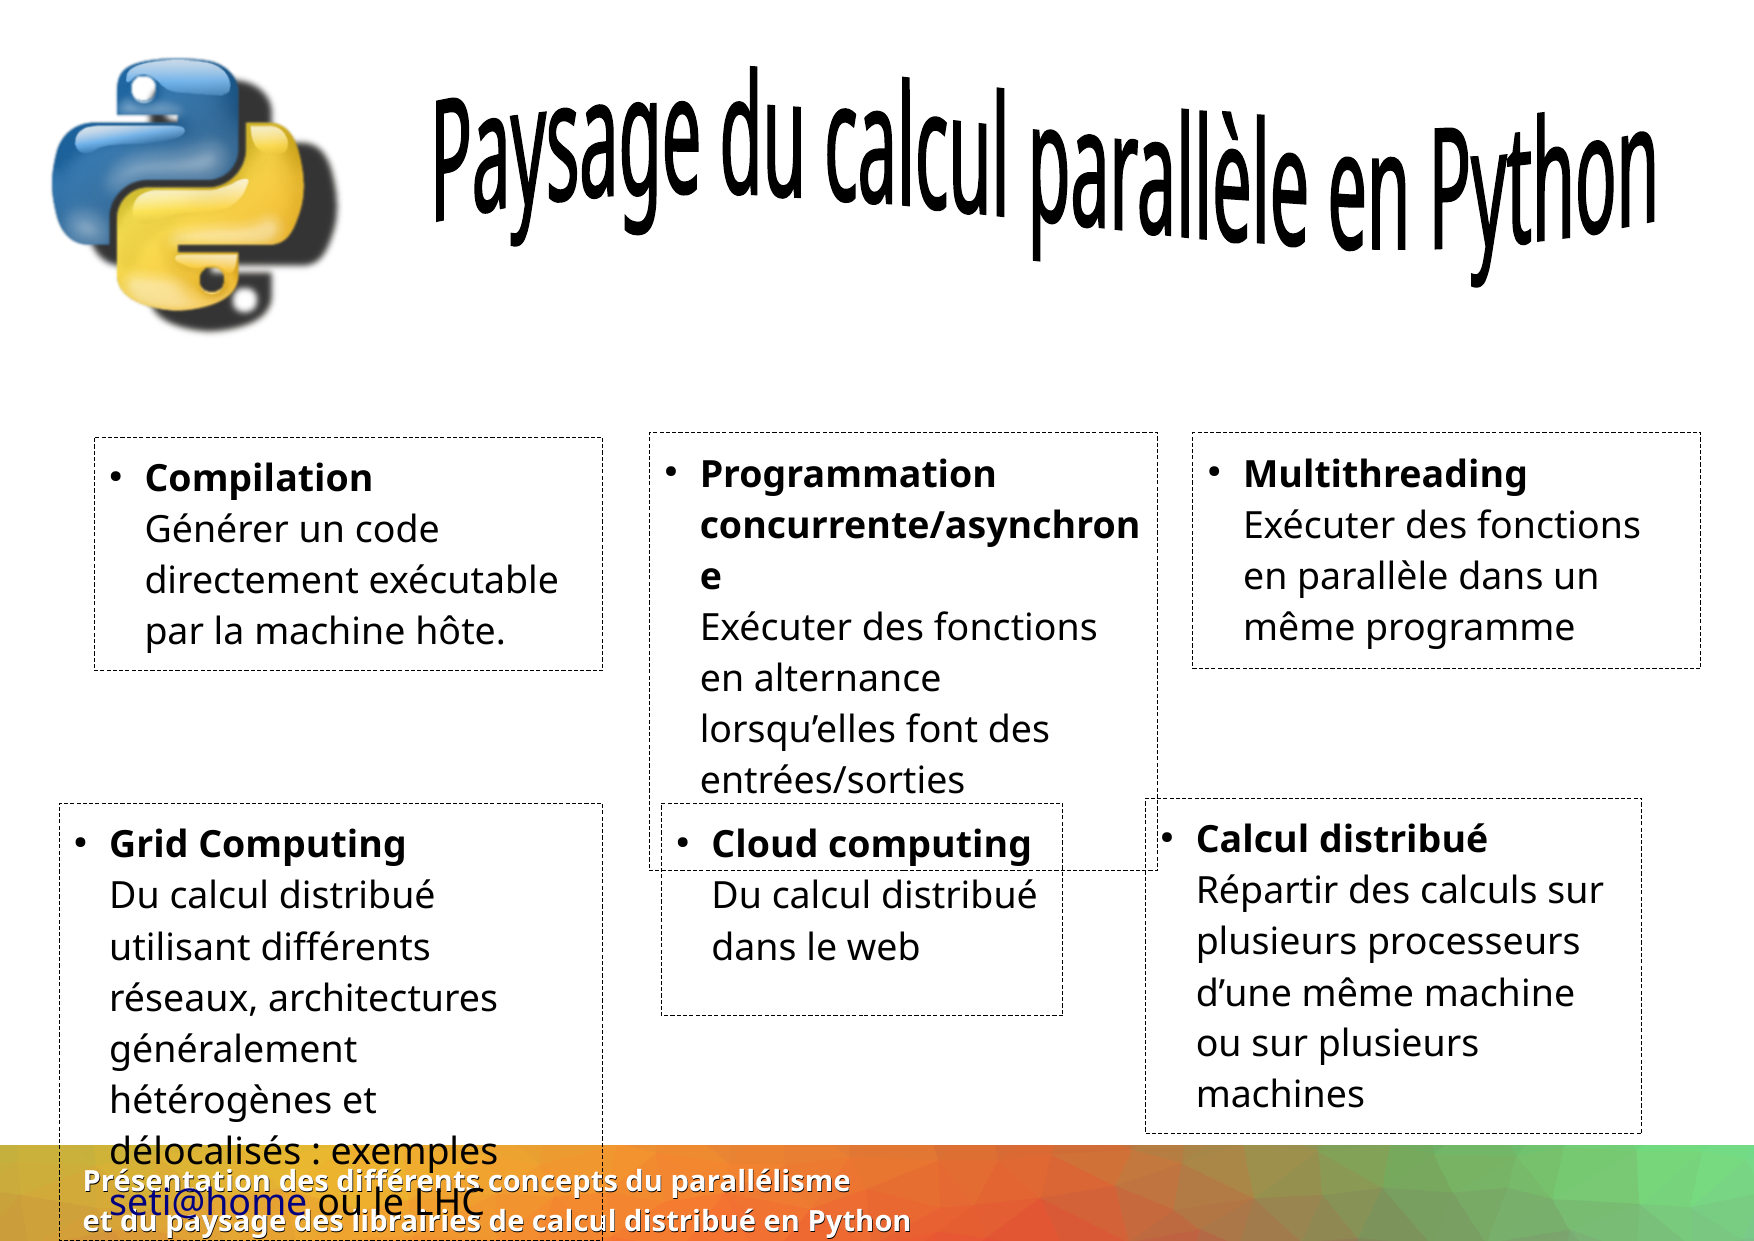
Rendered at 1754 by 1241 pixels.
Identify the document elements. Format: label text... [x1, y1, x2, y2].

text_box Compilation Générer un code directement exécutable par la machine hôte. [94, 437, 603, 650]
text_box Paysage du calcul parallèle en Python [1140, 142, 1171, 236]
text_box Paysage du calcul parallèle en Python [1435, 128, 1468, 249]
text_box Paysage du calcul parallèle en Python [622, 102, 656, 235]
text_box Grid Computing Du calcul distribué utilisant différents réseaux, architectures généralement hétérogènes et délocalisés : exemples seti@home ou le LHC [59, 803, 603, 1128]
text_box Paysage du calcul parallèle en Python [828, 108, 856, 203]
picture [35, 47, 356, 343]
text_box Paysage du calcul parallèle en Python [1372, 157, 1405, 250]
text_box Paysage du calcul parallèle en Python [1115, 139, 1138, 230]
text_box Paysage du calcul parallèle en Python [549, 108, 577, 203]
text_box Paysage du calcul parallèle en Python [953, 120, 986, 215]
text_box Calcul distribué Répartir des calculs sur plusieurs processeurs d’une même machine ou sur plusieurs machines [1145, 798, 1642, 1123]
text_box Paysage du calcul parallèle en Python [768, 105, 801, 199]
text_box Paysage du calcul parallèle en Python [1073, 134, 1104, 228]
text_box Paysage du calcul parallèle en Python [437, 98, 469, 222]
text_box Multithreading Exécuter des fonctions en parallèle dans un même programme [1192, 432, 1701, 669]
text_box Paysage du calcul parallèle en Python [1578, 140, 1613, 235]
picture [432, 1146, 444, 1162]
text_box Cloud computing Du calcul distribué dans le web [661, 803, 1063, 1016]
picture [168, 1146, 180, 1162]
text_box Paysage du calcul parallèle en Python [723, 66, 757, 196]
picture [208, 1154, 218, 1162]
text_box Paysage du calcul parallèle en Python [582, 105, 613, 199]
text_box Paysage du calcul parallèle en Python [1331, 157, 1364, 251]
picture [0, 1145, 1754, 1241]
text_box Paysage du calcul parallèle en Python [1622, 132, 1654, 228]
text_box Paysage du calcul parallèle en Python [1182, 109, 1189, 238]
text_box Paysage du calcul parallèle en Python [1257, 115, 1264, 244]
text_box Paysage du calcul parallèle en Python [1216, 149, 1249, 243]
text_box Paysage du calcul parallèle en Python [902, 77, 910, 206]
picture [336, 1146, 346, 1152]
text_box Paysage du calcul parallèle en Python [1537, 112, 1570, 242]
text_box Paysage du calcul parallèle en Python [1273, 153, 1306, 247]
picture [114, 1146, 126, 1162]
picture [357, 1145, 365, 1151]
picture [376, 1146, 386, 1152]
text_box Paysage du calcul parallèle en Python [665, 101, 698, 195]
text_box Paysage du calcul parallèle en Python [918, 117, 947, 211]
text_box Paysage du calcul parallèle en Python [1471, 132, 1531, 287]
text_box Paysage du calcul parallèle en Python [1200, 111, 1207, 240]
text_box Paysage du calcul parallèle en Python [1033, 129, 1067, 261]
picture [465, 1146, 475, 1152]
picture [138, 1146, 148, 1152]
text_box Paysage du calcul parallèle en Python [510, 112, 547, 246]
picture [268, 1146, 278, 1152]
text_box Paysage du calcul parallèle en Python [860, 111, 892, 205]
text_box Paysage du calcul parallèle en Python [997, 88, 1004, 217]
text_box Programmation concurrente/asynchrone Exécuter des fonctions en alternance lorsqu’elles font des entrées/sorties [649, 432, 1158, 715]
text_box Paysage du calcul parallèle en Python [475, 118, 505, 214]
